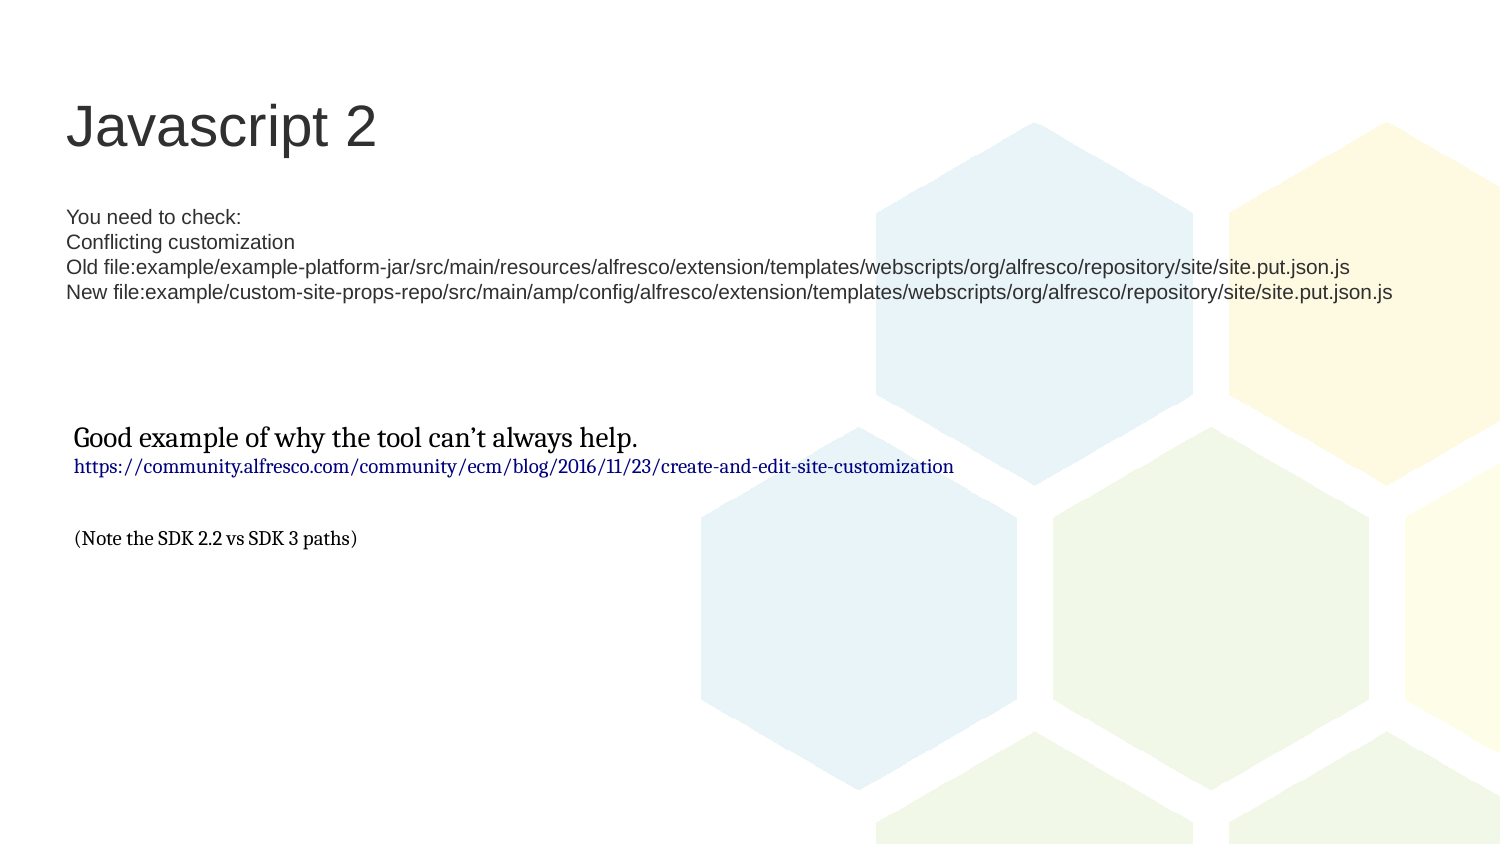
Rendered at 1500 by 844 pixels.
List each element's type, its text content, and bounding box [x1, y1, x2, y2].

title Javascript 2 [51, 72, 1449, 167]
list You need to check: Conflicting customization Old file:example/example-platform-jar/src/main/resources/alfresco/extension/templates/webscripts/org/alfresco/repository/site/site.put.json.js New file:example/custom-site-props-repo/src/main/amp/config/alfresco/extension/templates/webscripts/org/alfresco/repository/site/site.put.json.js [51, 189, 1411, 343]
picture [0, 0, 1500, 844]
text_box Good example of why the tool can’t always help. https://community.alfresco.com/community/ecm/blog/2016/11/23/create-and-edit-site-customization (Note the SDK 2.2 vs SDK 3 paths) [59, 413, 1335, 647]
